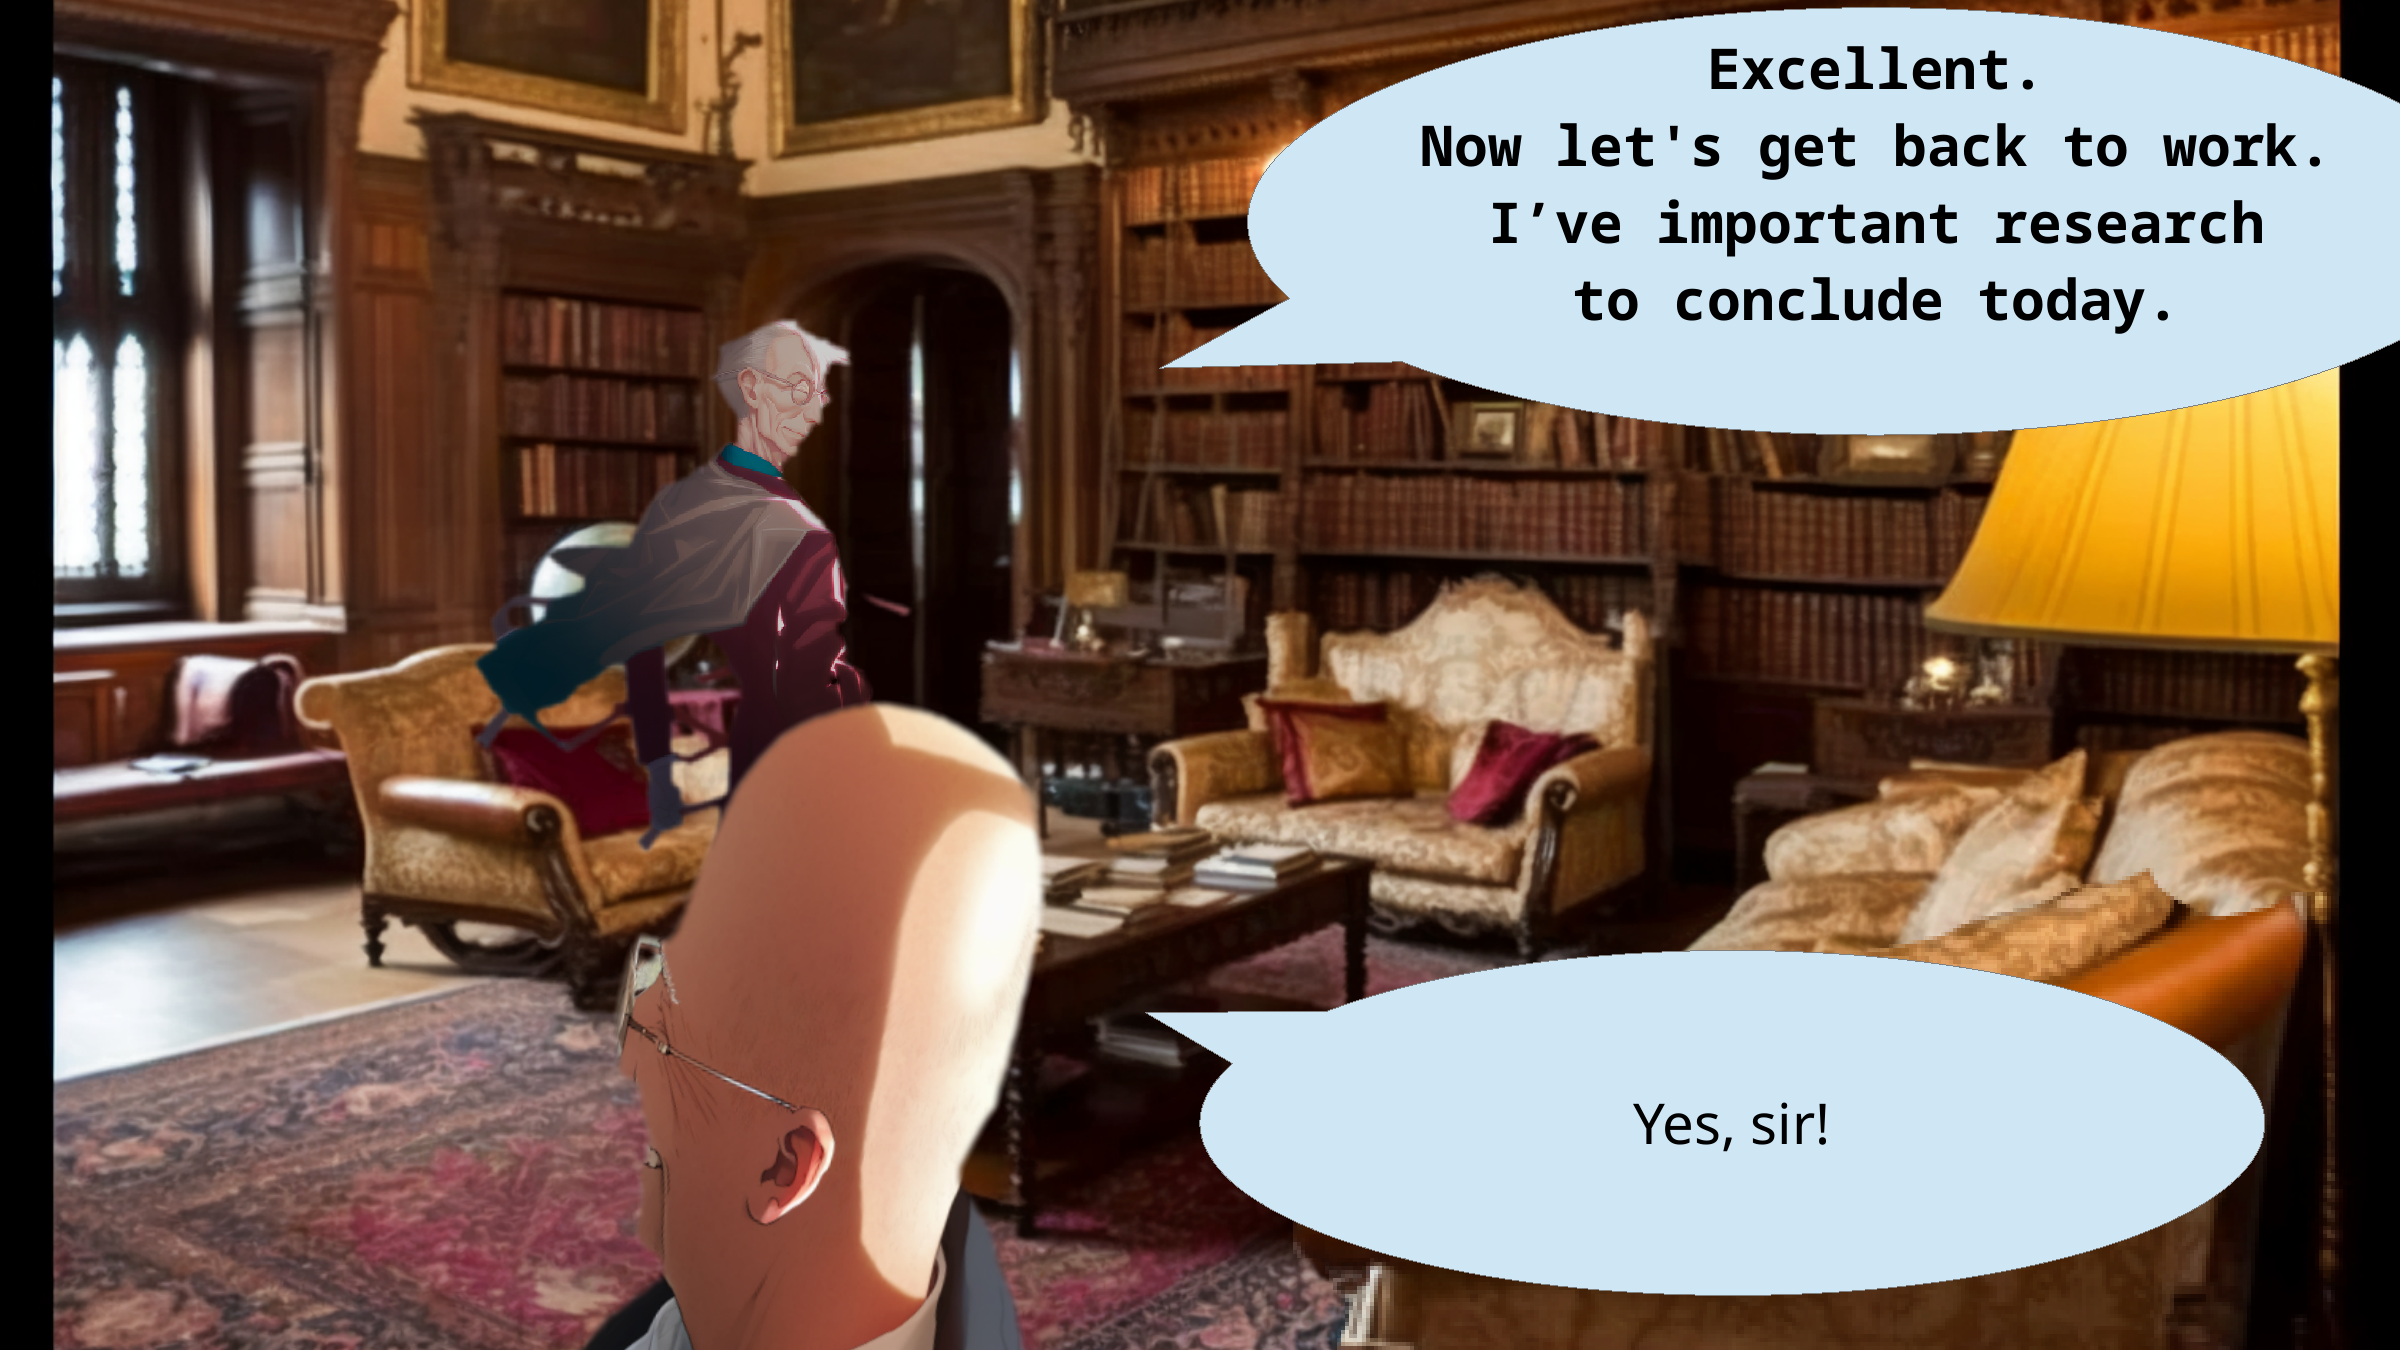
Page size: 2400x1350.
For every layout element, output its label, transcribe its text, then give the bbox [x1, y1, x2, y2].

picture [0, 0, 2400, 1350]
text_box Yes, sir! [1145, 950, 2265, 1296]
text_box Excellent. Now let's get back to work. I’ve important research to conclude today. [1159, 7, 2400, 436]
